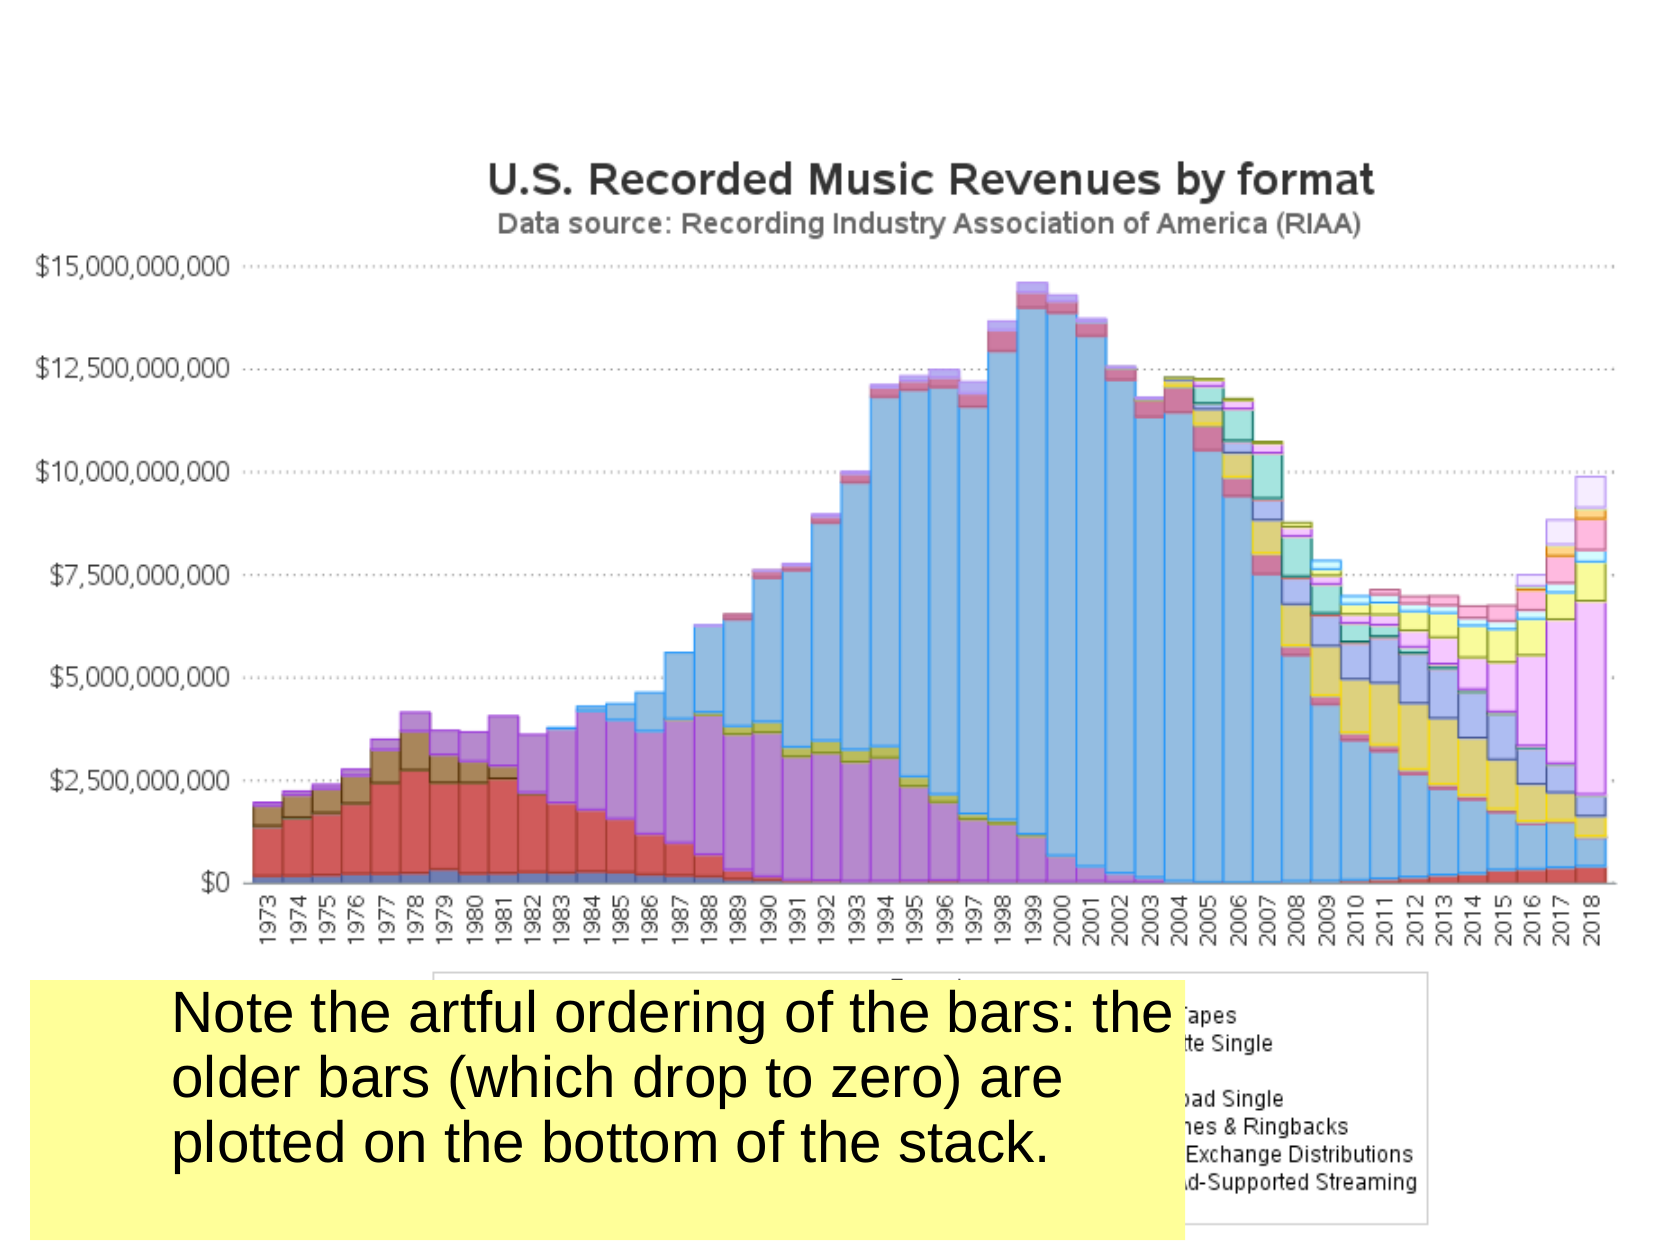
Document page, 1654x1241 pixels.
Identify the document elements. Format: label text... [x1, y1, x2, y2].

picture [15, 134, 1636, 1241]
list Note the artful ordering of the bars: the older bars (which drop to zero) are plotted on the bottom of the stack. [30, 980, 1186, 1241]
